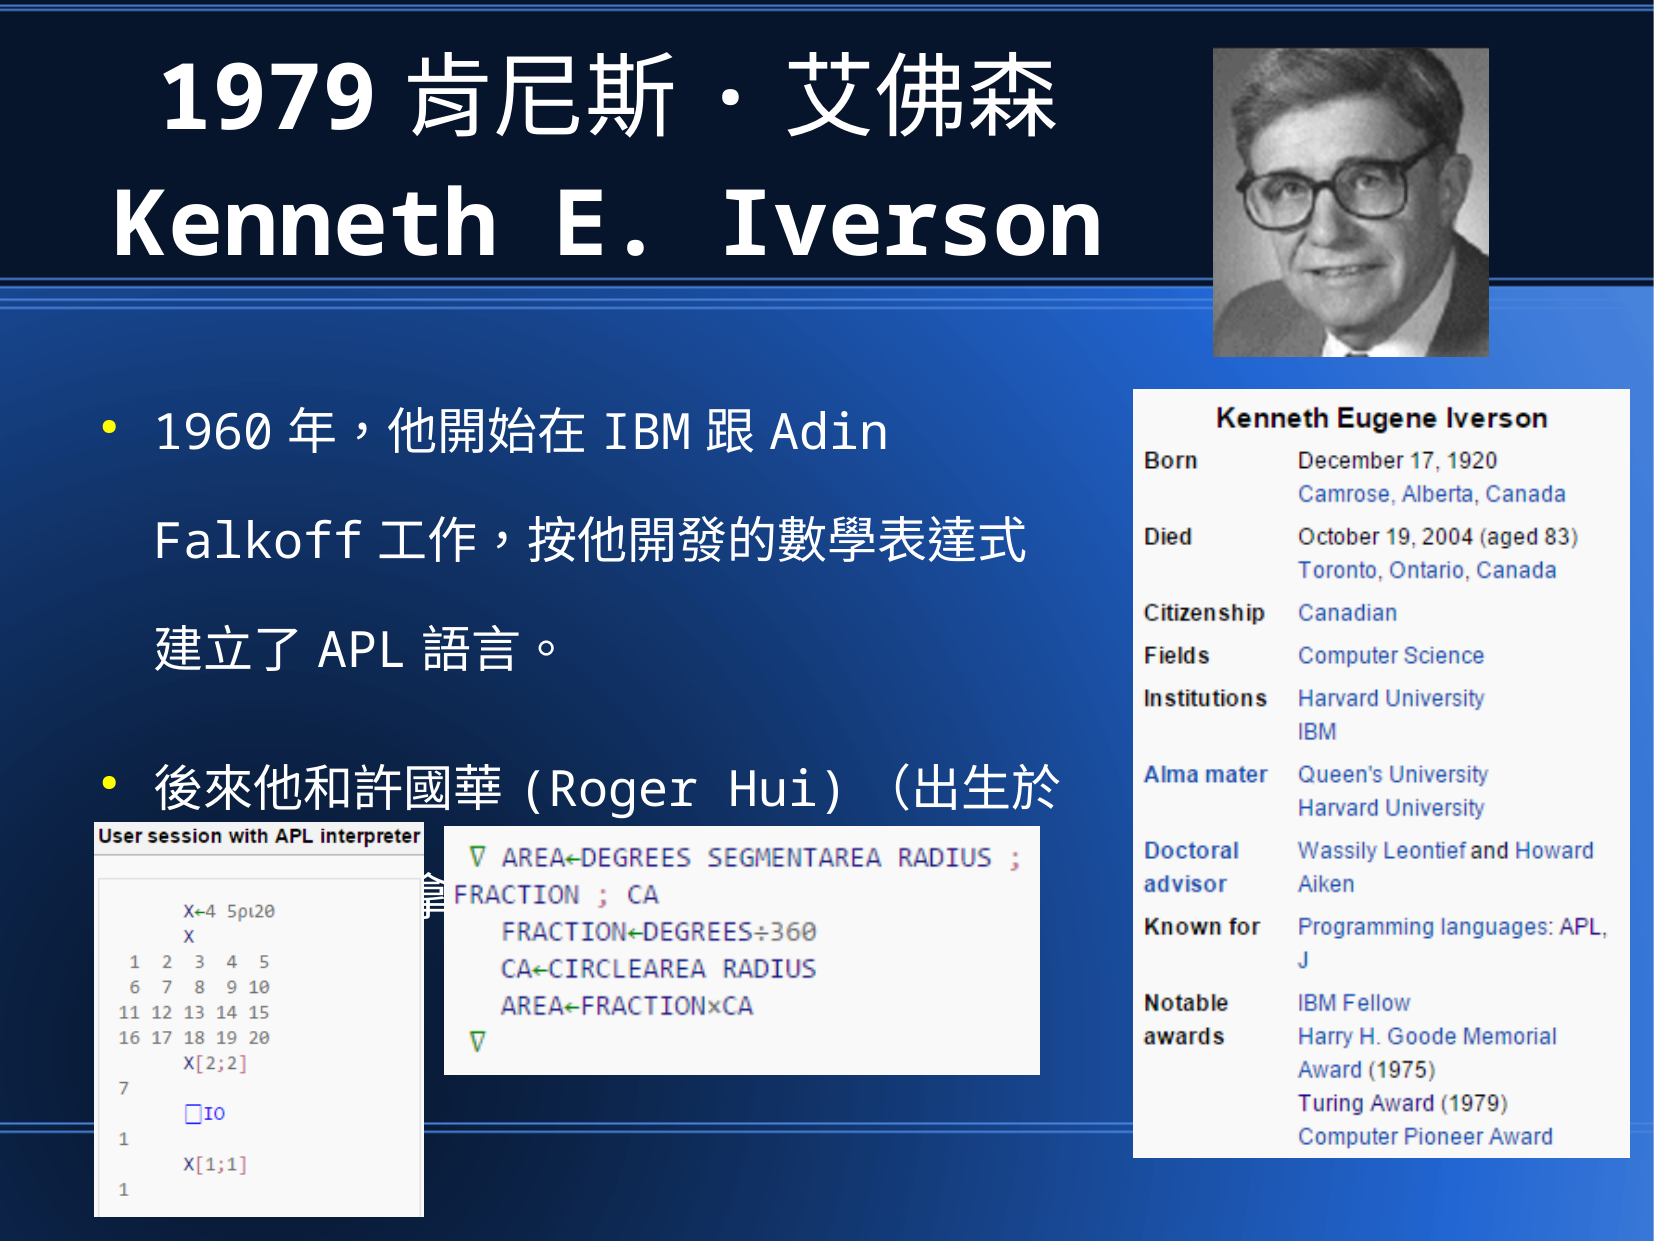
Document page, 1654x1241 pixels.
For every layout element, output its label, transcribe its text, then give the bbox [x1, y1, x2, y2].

title 1979肯尼斯·艾佛森 Kenneth E. Iverson [82, 32, 1134, 273]
list 1960年，他開始在IBM跟Adin Falkoff工作，按他開發的數學表達式建立了APL語言。 後來他和許國華(Roger Hui)（出生於香港後去加拿大）發明了J語言。 [82, 355, 1063, 1170]
picture [0, 0, 1654, 1241]
